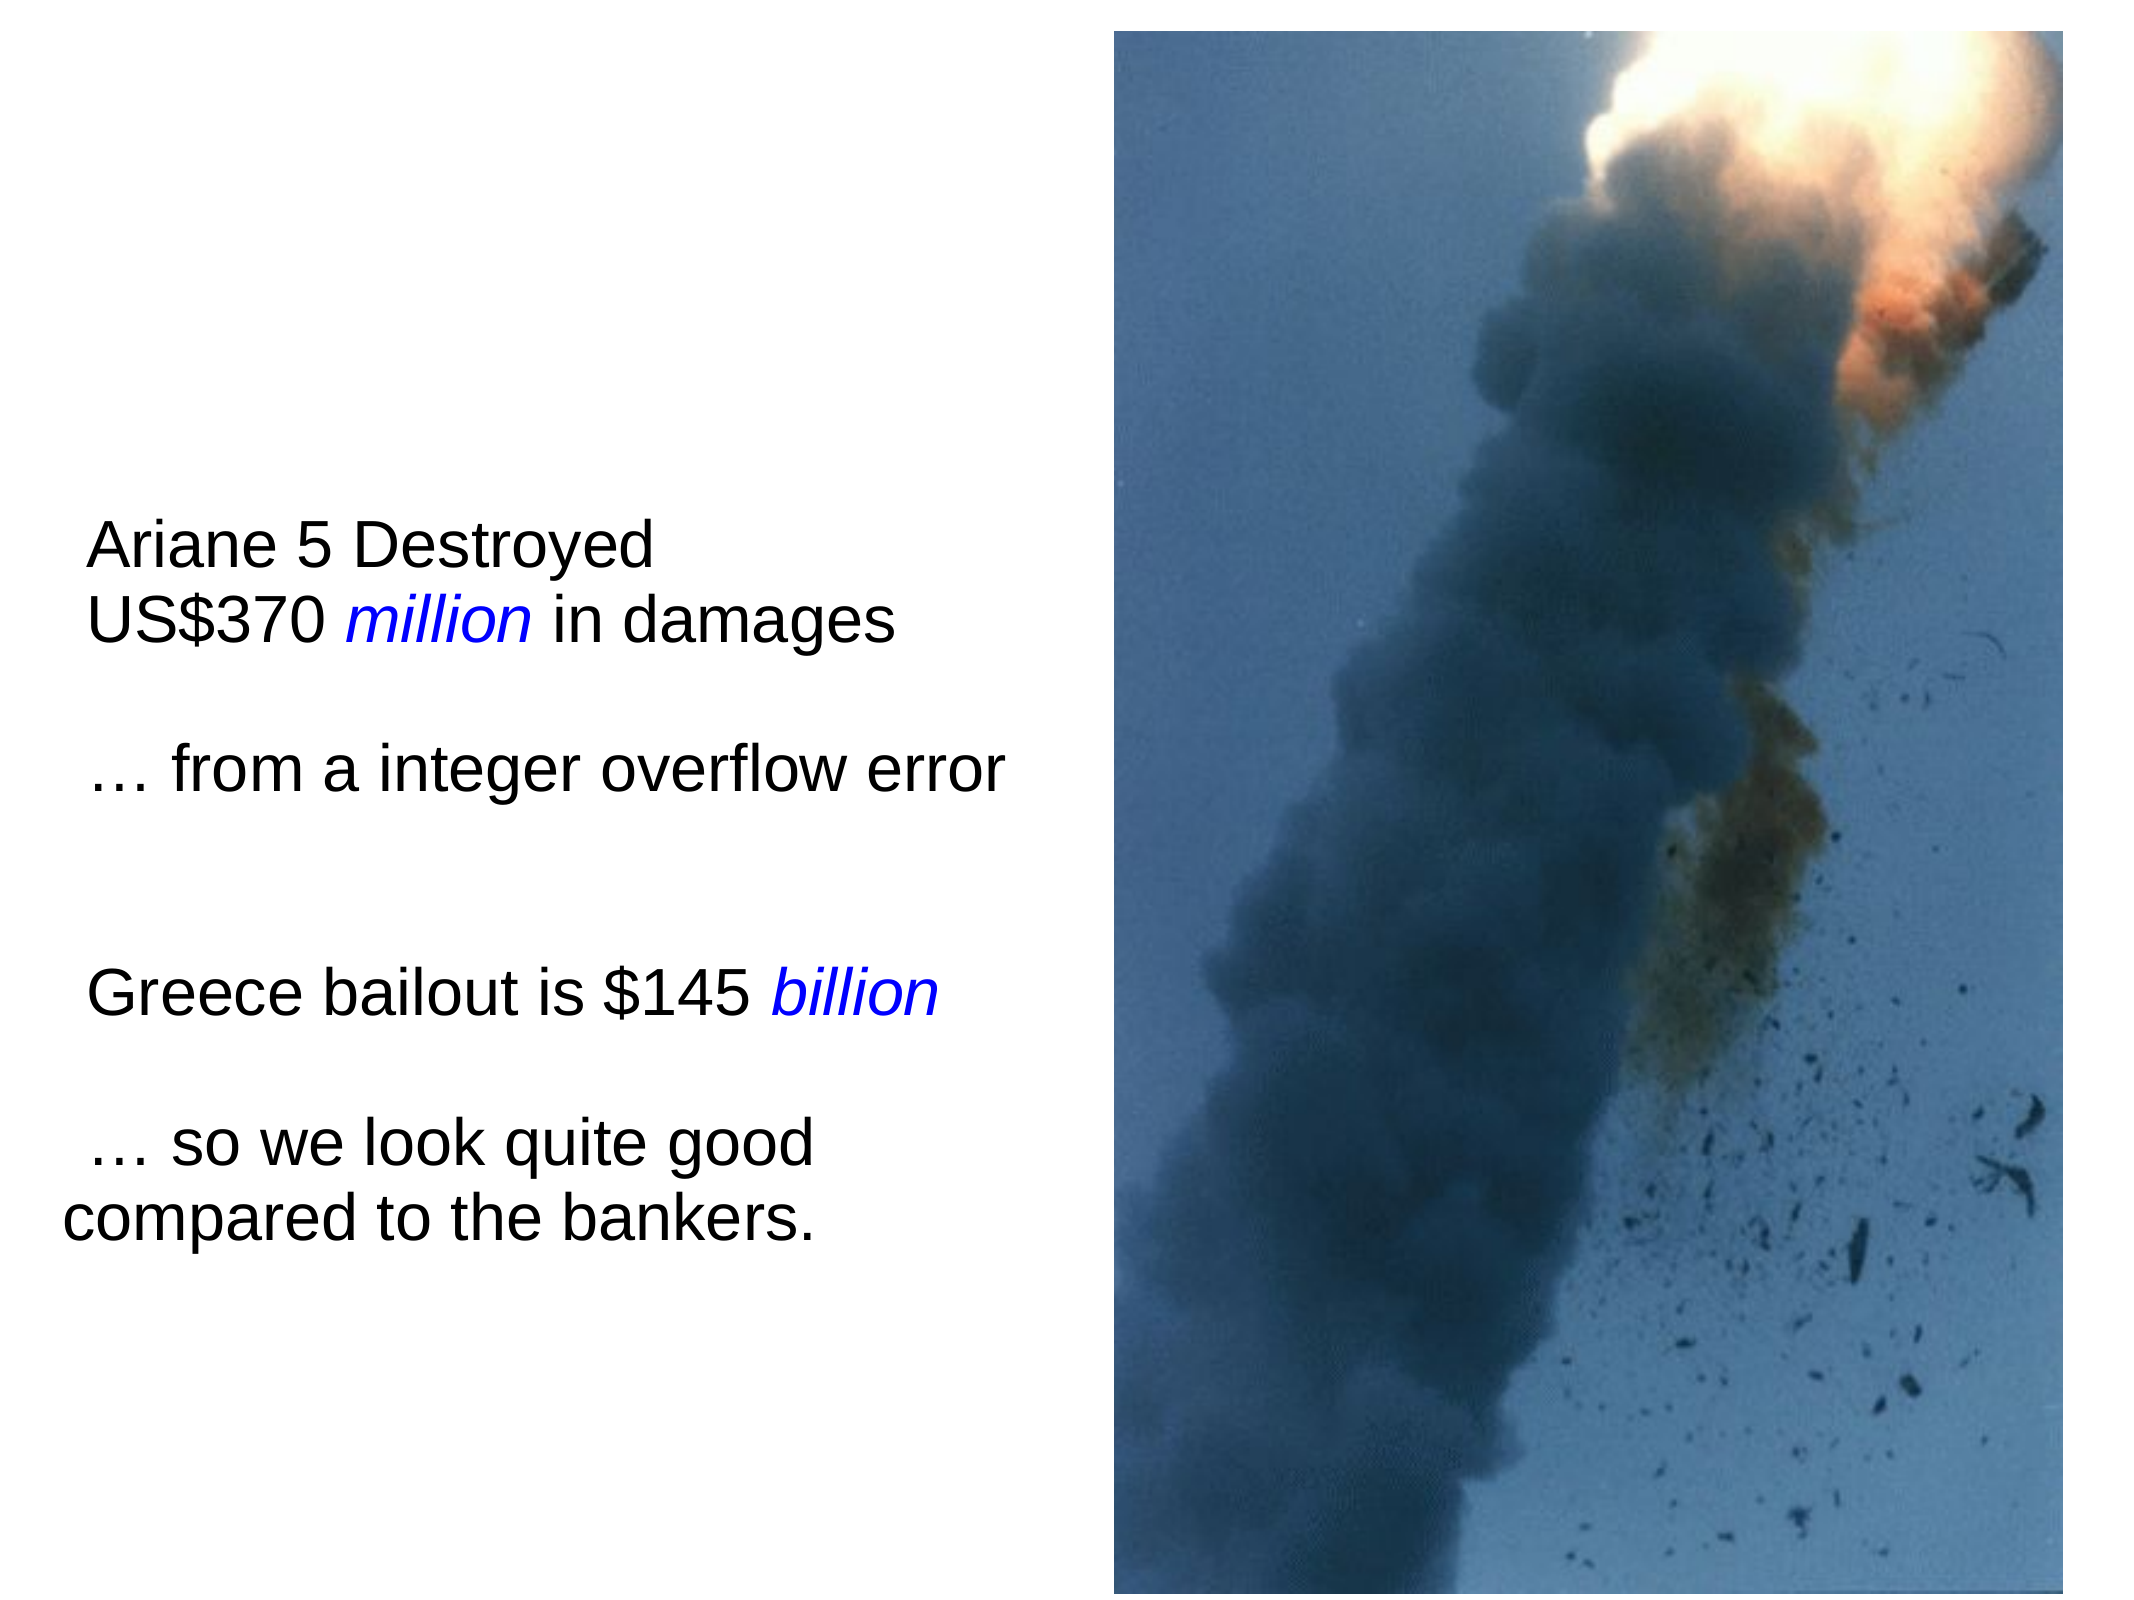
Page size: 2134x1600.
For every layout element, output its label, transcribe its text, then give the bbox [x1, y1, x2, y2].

subtitle Ariane 5 Destroyed US$370 million in damages … from a integer overflow error Greece bailout is $145 billion … so we look quite good compared to the bankers. [62, 352, 1126, 1409]
picture [1114, 31, 2063, 1594]
